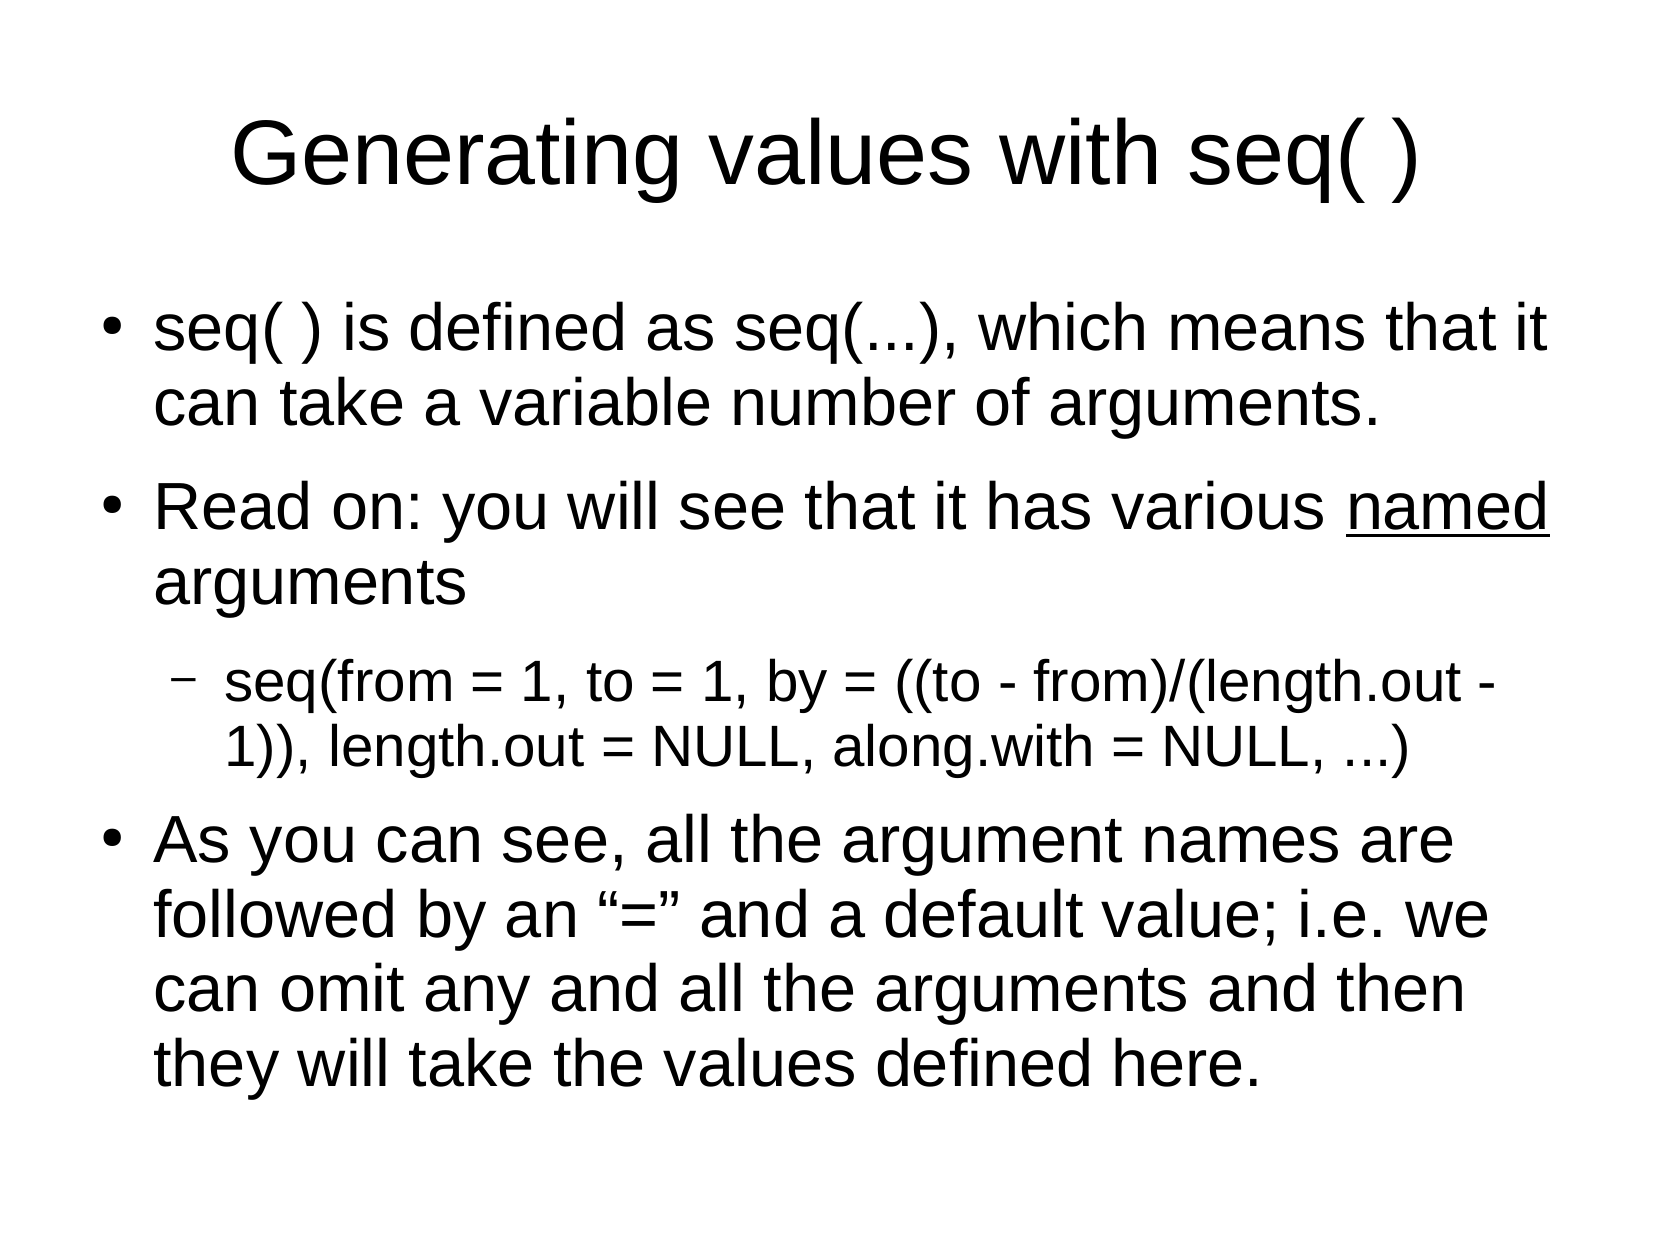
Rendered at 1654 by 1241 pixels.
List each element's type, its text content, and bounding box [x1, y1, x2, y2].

title Generating values with seq( ) [82, 49, 1571, 257]
list seq( ) is defined as seq(...), which means that it can take a variable number of arguments. Read on: you will see that it has various named arguments seq(from = 1, to = 1, by = ((to - from)/(length.out - 1)), length.out = NULL, along.with = NULL, ...) As you can see, all the argument names are followed by an “=” and a default value; i.e. we can omit any and all the arguments and then they will take the values defined here. [82, 290, 1571, 1170]
